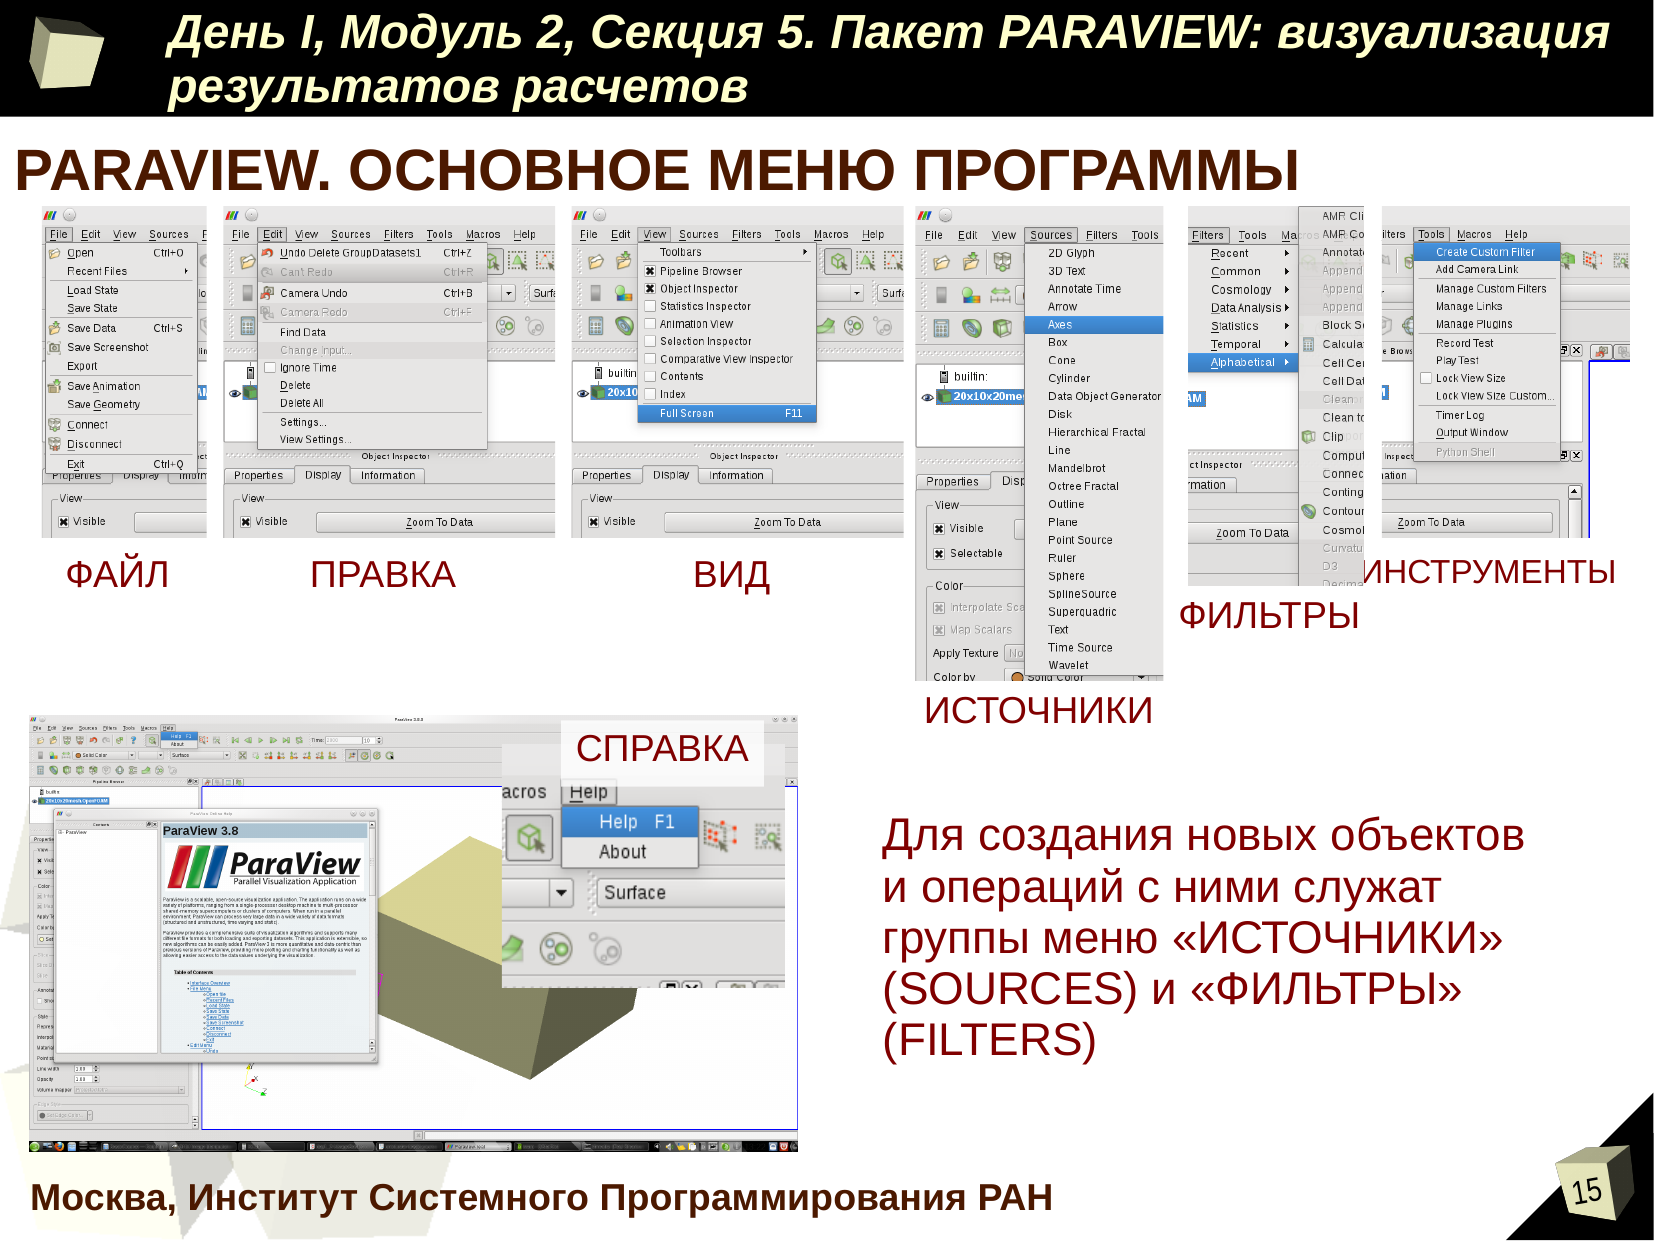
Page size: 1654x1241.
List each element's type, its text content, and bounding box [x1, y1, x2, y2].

text_box ФАЙЛ [50, 545, 185, 612]
picture [915, 206, 1164, 681]
text_box СПРАВКА [561, 720, 764, 787]
text_box PARAVIEW. ОСНОВНОЕ МЕНЮ ПРОГРАММЫ [0, 130, 1654, 211]
text_box ВИД [678, 545, 786, 612]
picture [464, 1193, 472, 1198]
text_box ФИЛЬТРЫ [1164, 587, 1376, 654]
text_box ПРАВКА [295, 545, 472, 612]
text_box Для создания новых объектов и операций с ними служат группы меню «ИСТОЧНИКИ» (SOURCES) и «ФИЛЬТРЫ» (FILTERS) [868, 801, 1577, 1074]
picture [0, 715, 798, 1241]
picture [571, 206, 904, 538]
picture [1188, 206, 1364, 586]
text_box ИСТОЧНИКИ [908, 681, 1169, 748]
text_box ИНСТРУМЕНТЫ [1344, 545, 1632, 612]
picture [1381, 206, 1630, 538]
picture [41, 206, 207, 538]
picture [223, 206, 556, 538]
